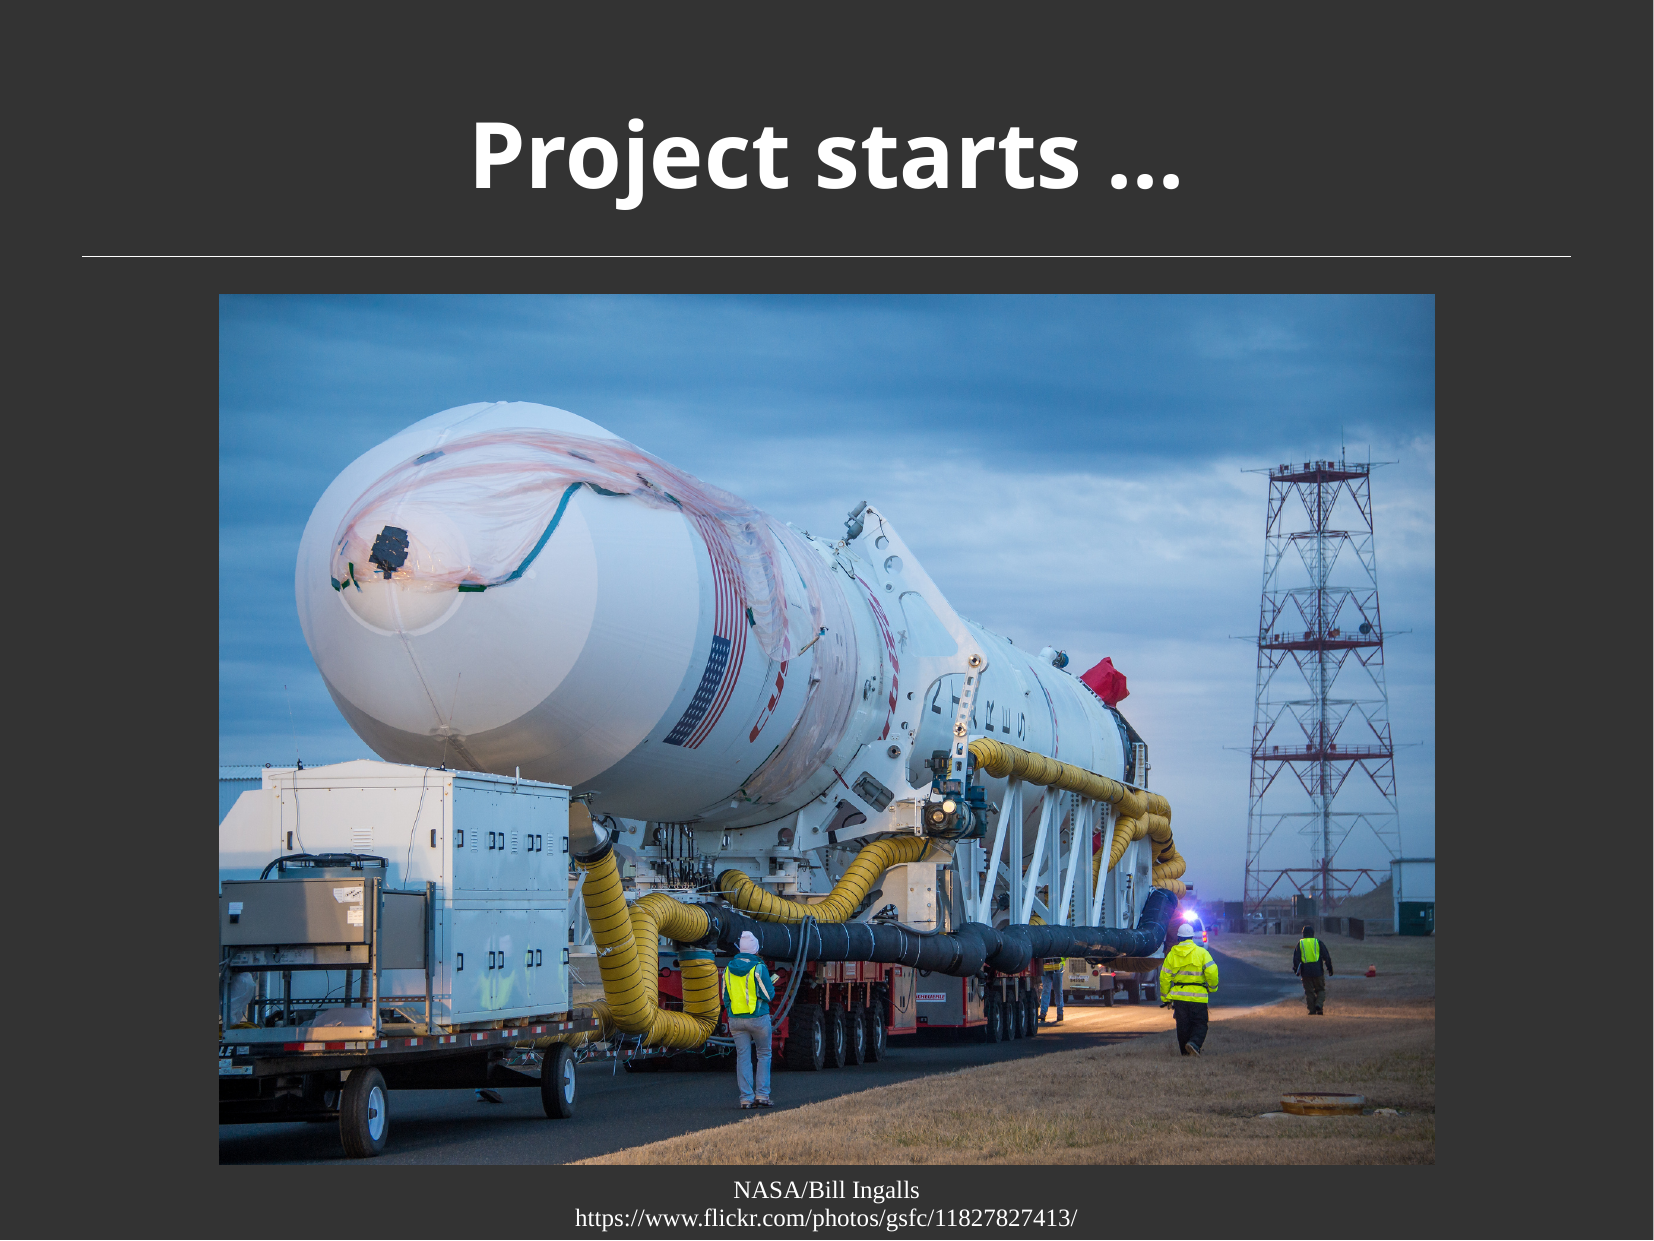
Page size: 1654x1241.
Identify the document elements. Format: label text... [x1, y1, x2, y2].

title Project starts ... [82, 49, 1571, 257]
picture [219, 294, 1435, 1165]
text_box NASA/Bill Ingalls https://www.flickr.com/photos/gsfc/11827827413/ [339, 1169, 1314, 1241]
